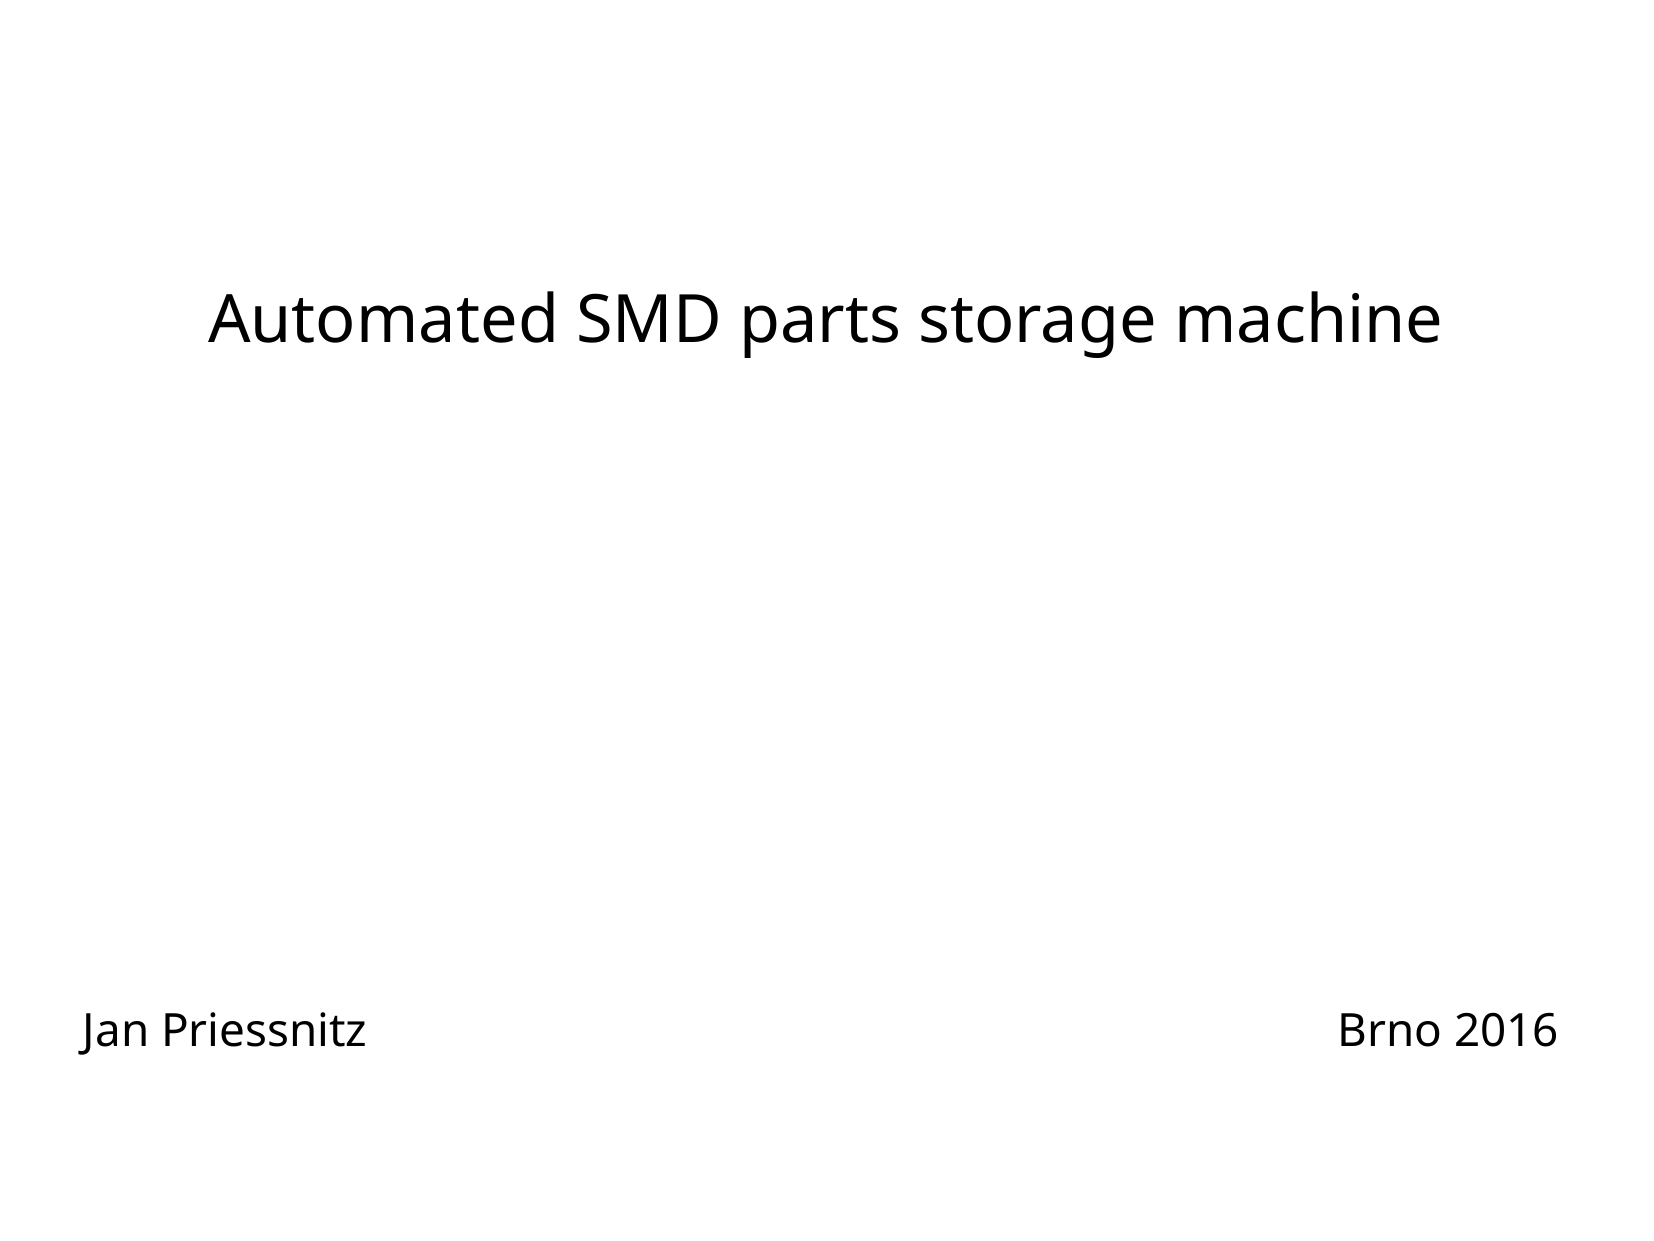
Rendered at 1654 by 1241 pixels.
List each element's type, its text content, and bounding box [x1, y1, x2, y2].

subtitle Automated SMD parts storage machine Jan Priessnitz Brno 2016 [82, 49, 1571, 1010]
